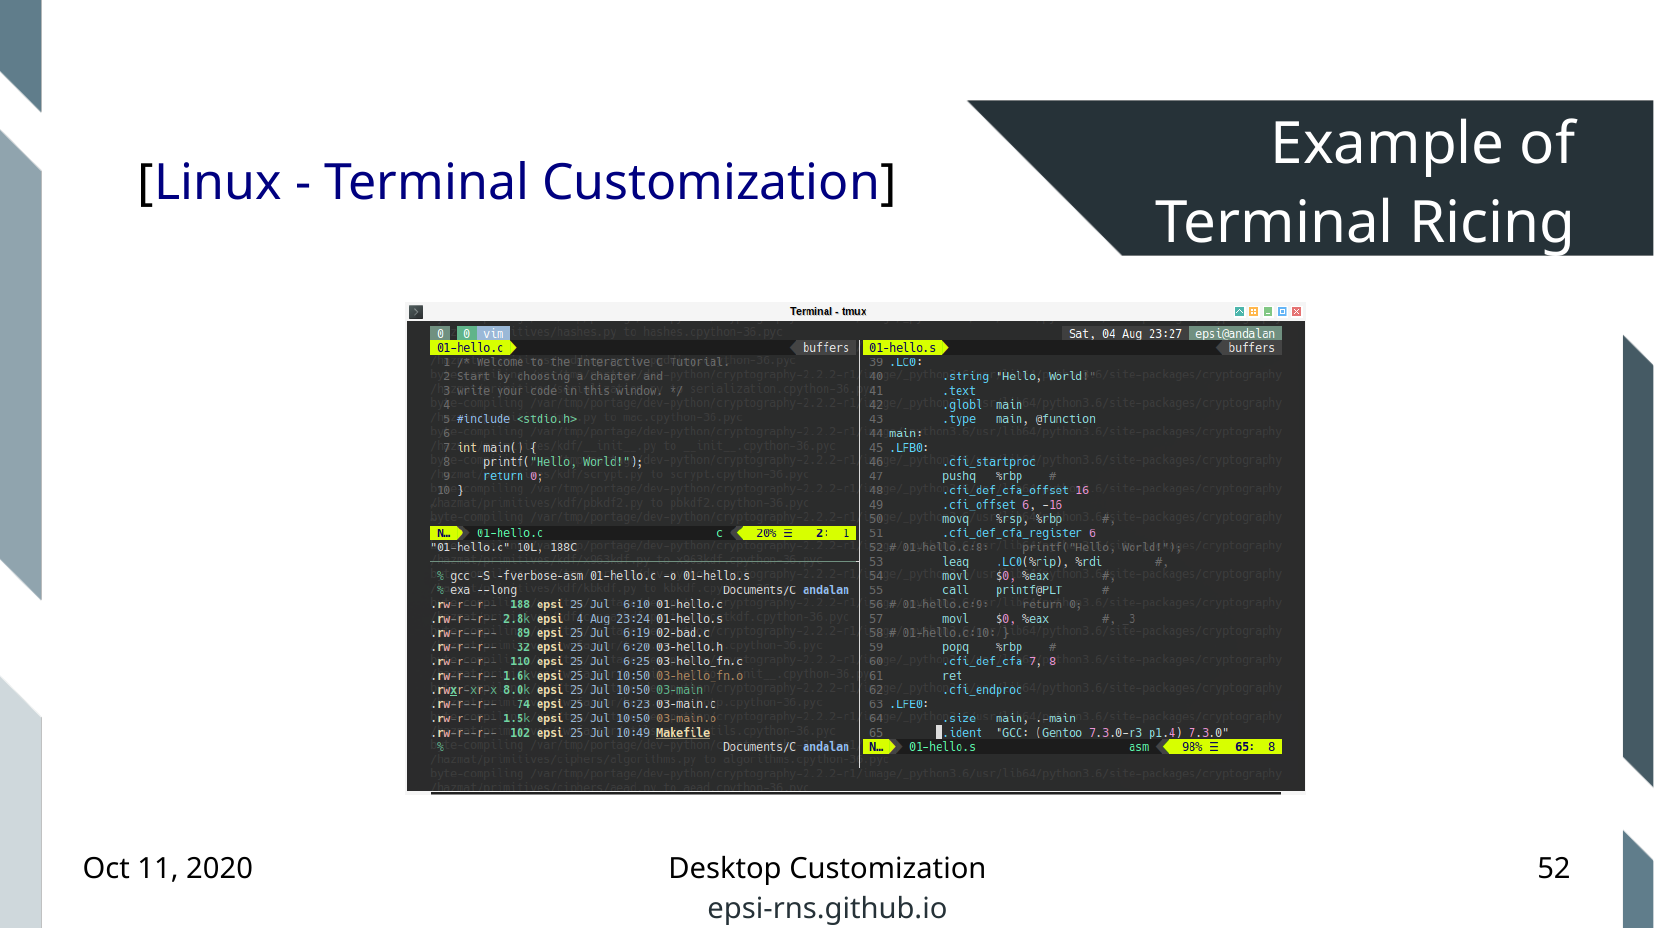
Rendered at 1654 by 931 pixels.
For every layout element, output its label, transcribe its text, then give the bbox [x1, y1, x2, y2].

picture [0, 0, 1654, 928]
subtitle [Linux - Terminal Customization] [75, 90, 961, 271]
title Example of Terminal Ricing [1050, 105, 1576, 256]
